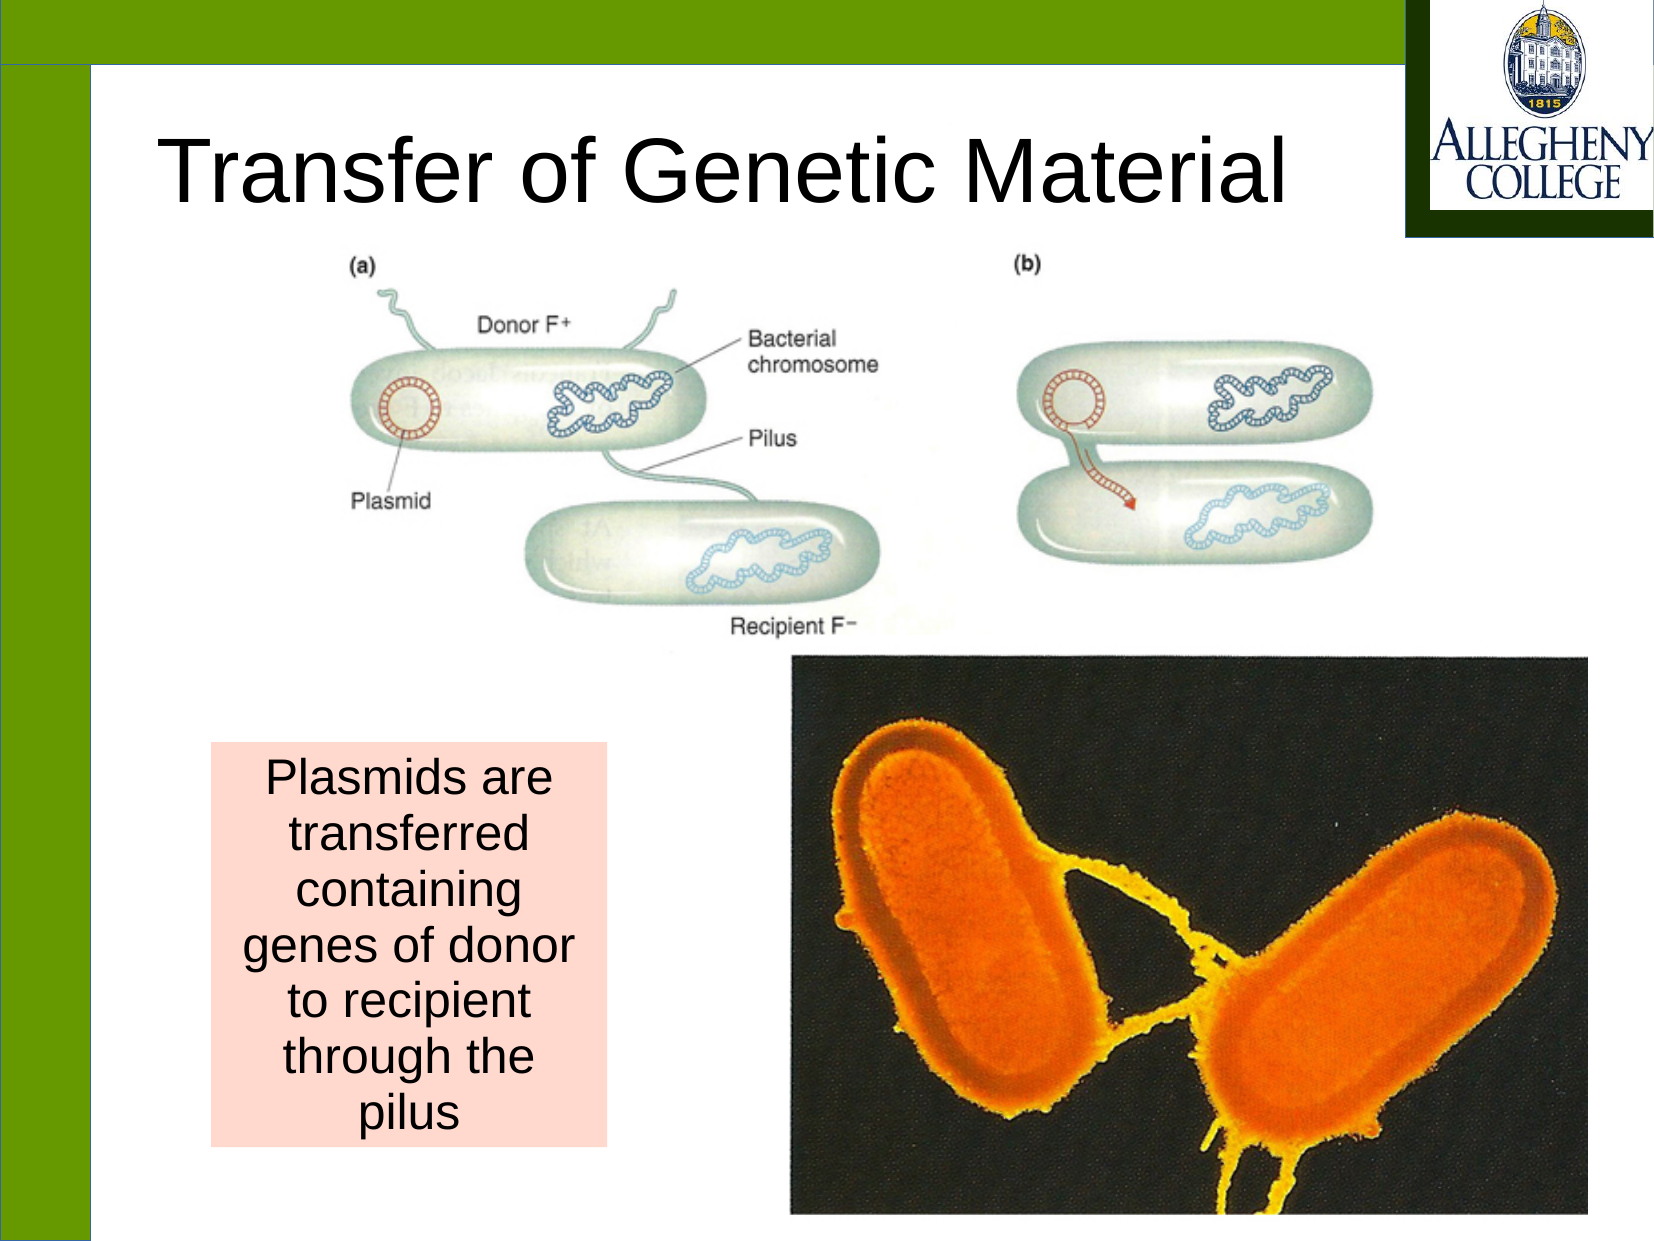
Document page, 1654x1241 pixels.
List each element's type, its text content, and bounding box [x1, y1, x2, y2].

title Transfer of Genetic Material [141, 65, 1306, 297]
text_box [0, 0, 1654, 1241]
text_box Plasmids are transferred containing genes of donor to recipient through the pilus [211, 742, 608, 1148]
picture [1430, 0, 1654, 210]
picture [312, 65, 1588, 1236]
